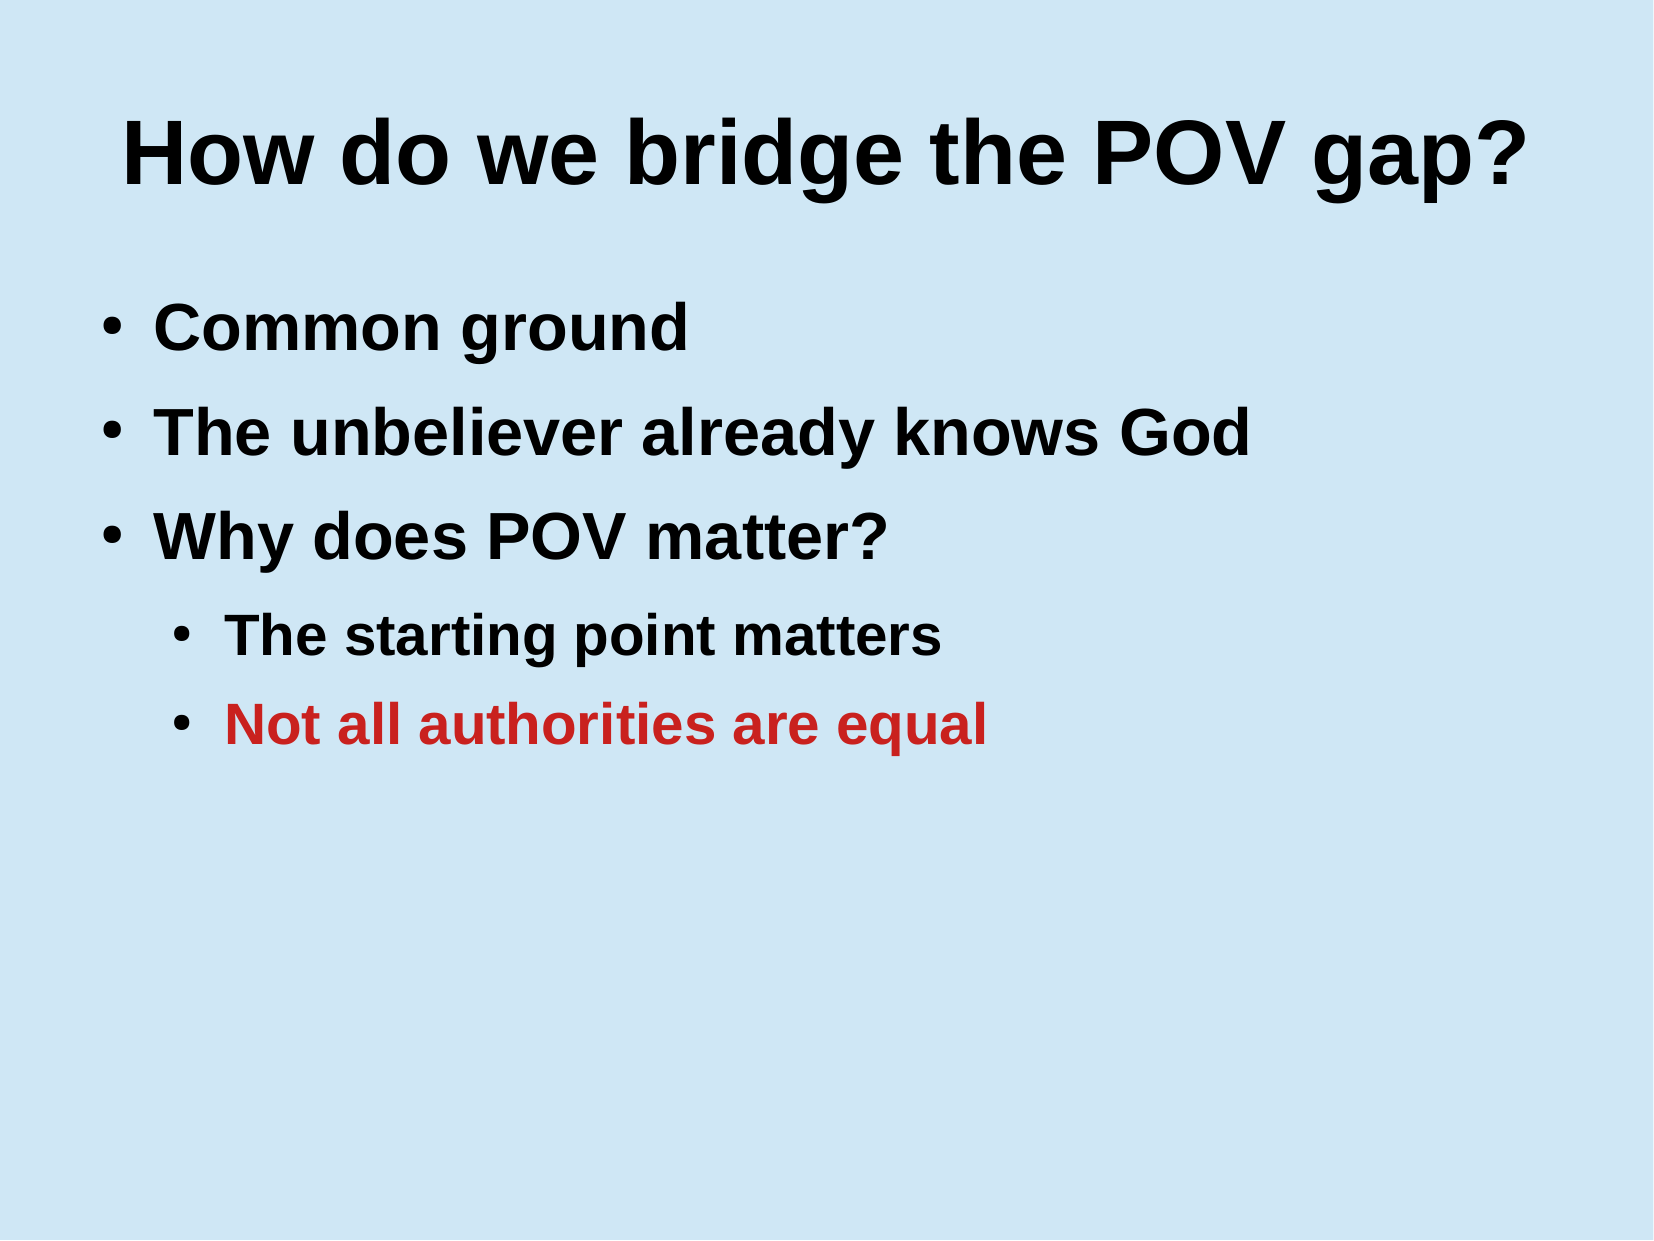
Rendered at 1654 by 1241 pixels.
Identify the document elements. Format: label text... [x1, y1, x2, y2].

list Common ground The unbeliever already knows God Why does POV matter? The starting point matters Not all authorities are equal [82, 290, 1571, 1010]
title How do we bridge the POV gap? [29, 49, 1625, 257]
